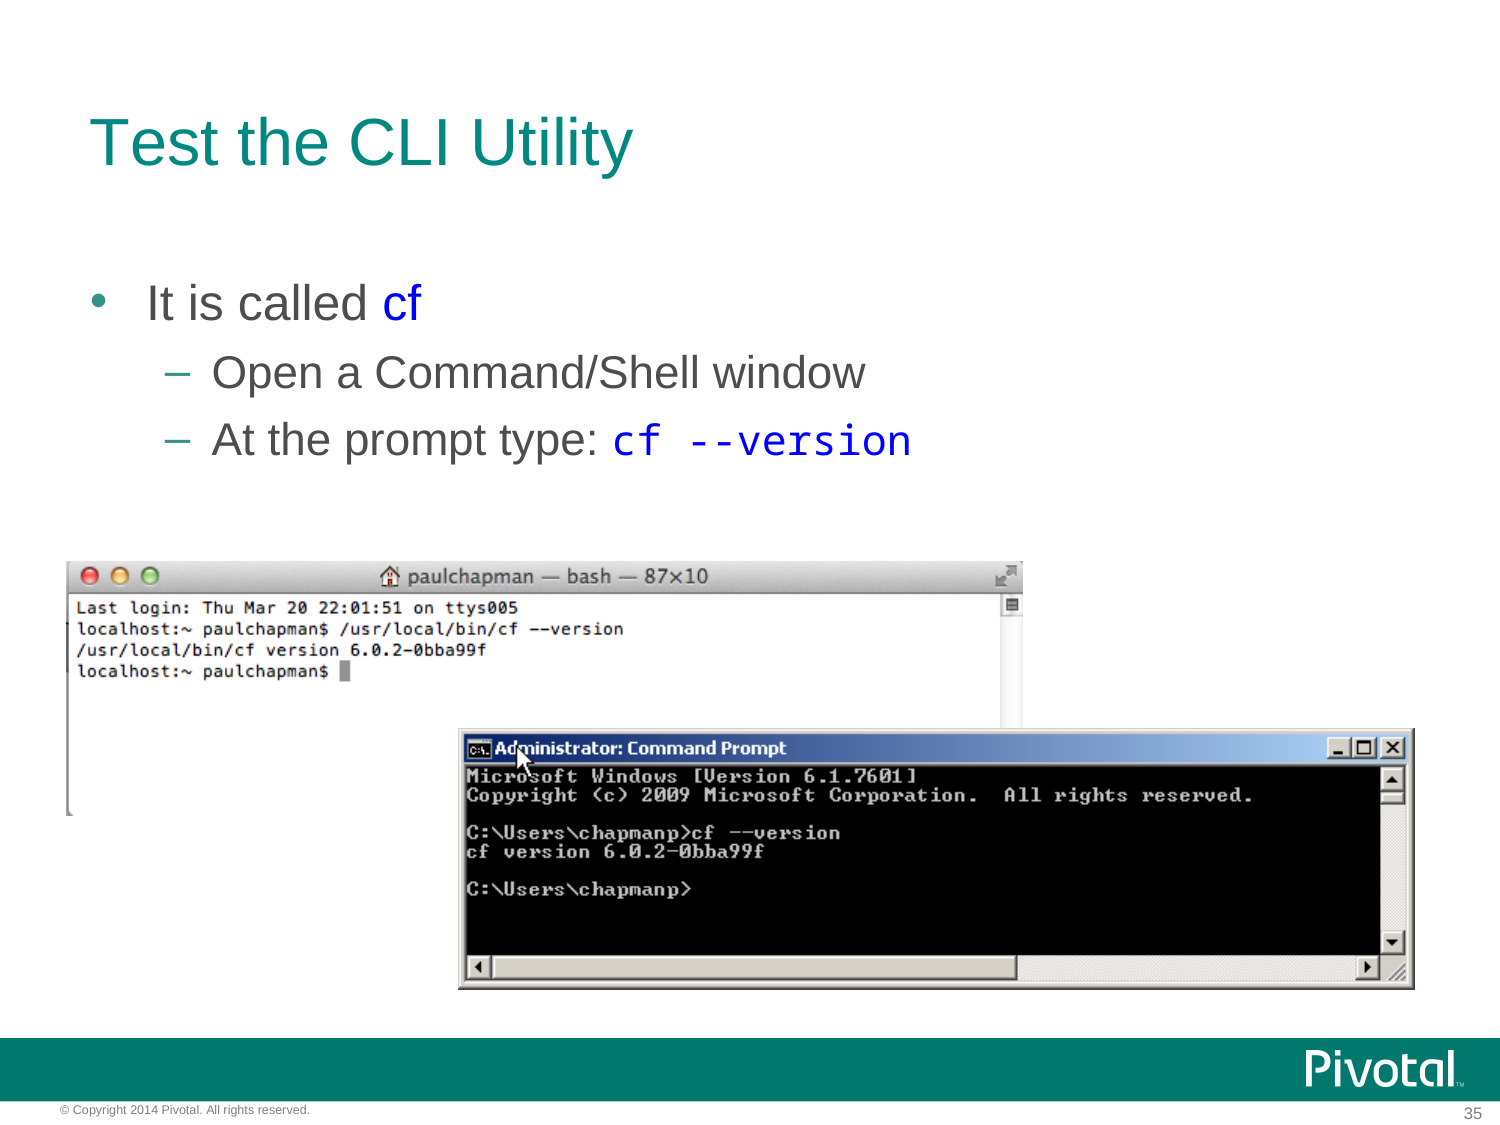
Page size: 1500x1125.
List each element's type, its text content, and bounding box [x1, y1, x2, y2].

list It is called cf Open a Command/Shell window At the prompt type: cf --version [75, 262, 1426, 1005]
picture [66, 561, 1415, 990]
title Test the CLI Utility [75, 45, 1426, 233]
picture [1306, 1050, 1464, 1087]
